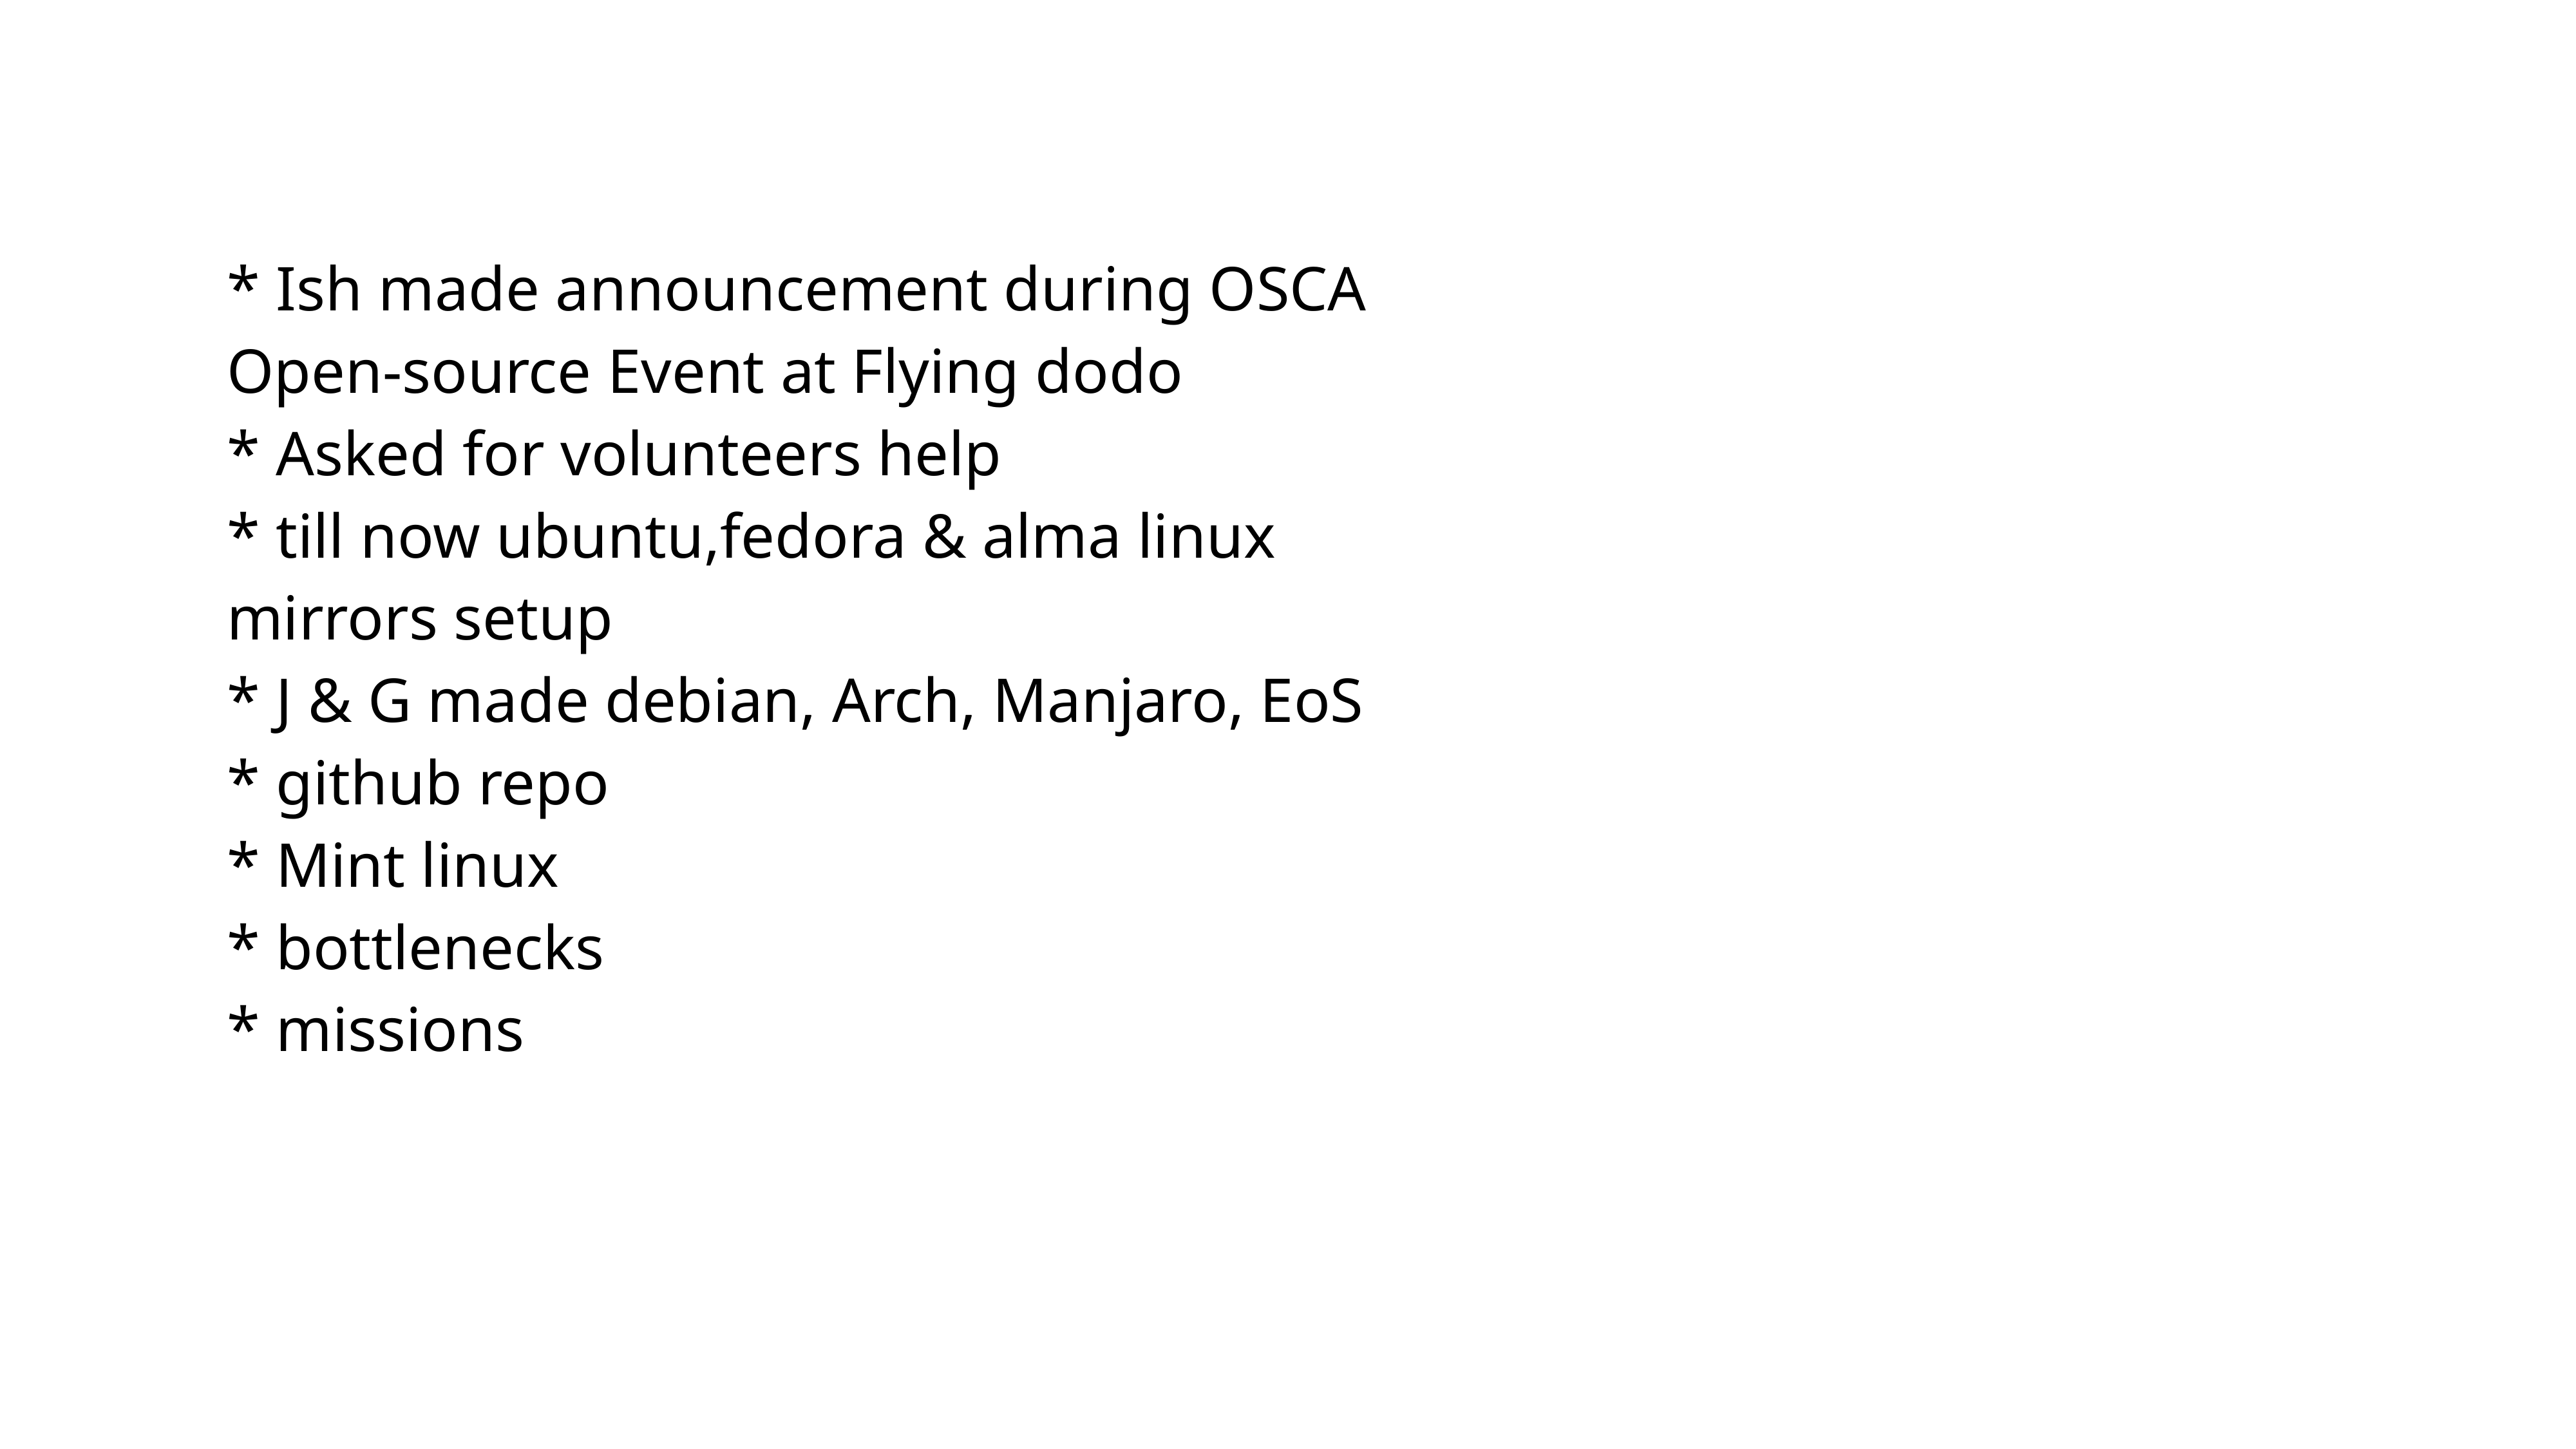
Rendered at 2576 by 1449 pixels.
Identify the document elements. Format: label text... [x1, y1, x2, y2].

text_box * Ish made announcement during OSCA Open-source Event at Flying dodo * Asked for volunteers help * till now ubuntu,fedora & alma linux mirrors setup * J & G made debian, Arch, Manjaro, EoS * github repo * Mint linux * bottlenecks * missions [217, 241, 1498, 1321]
